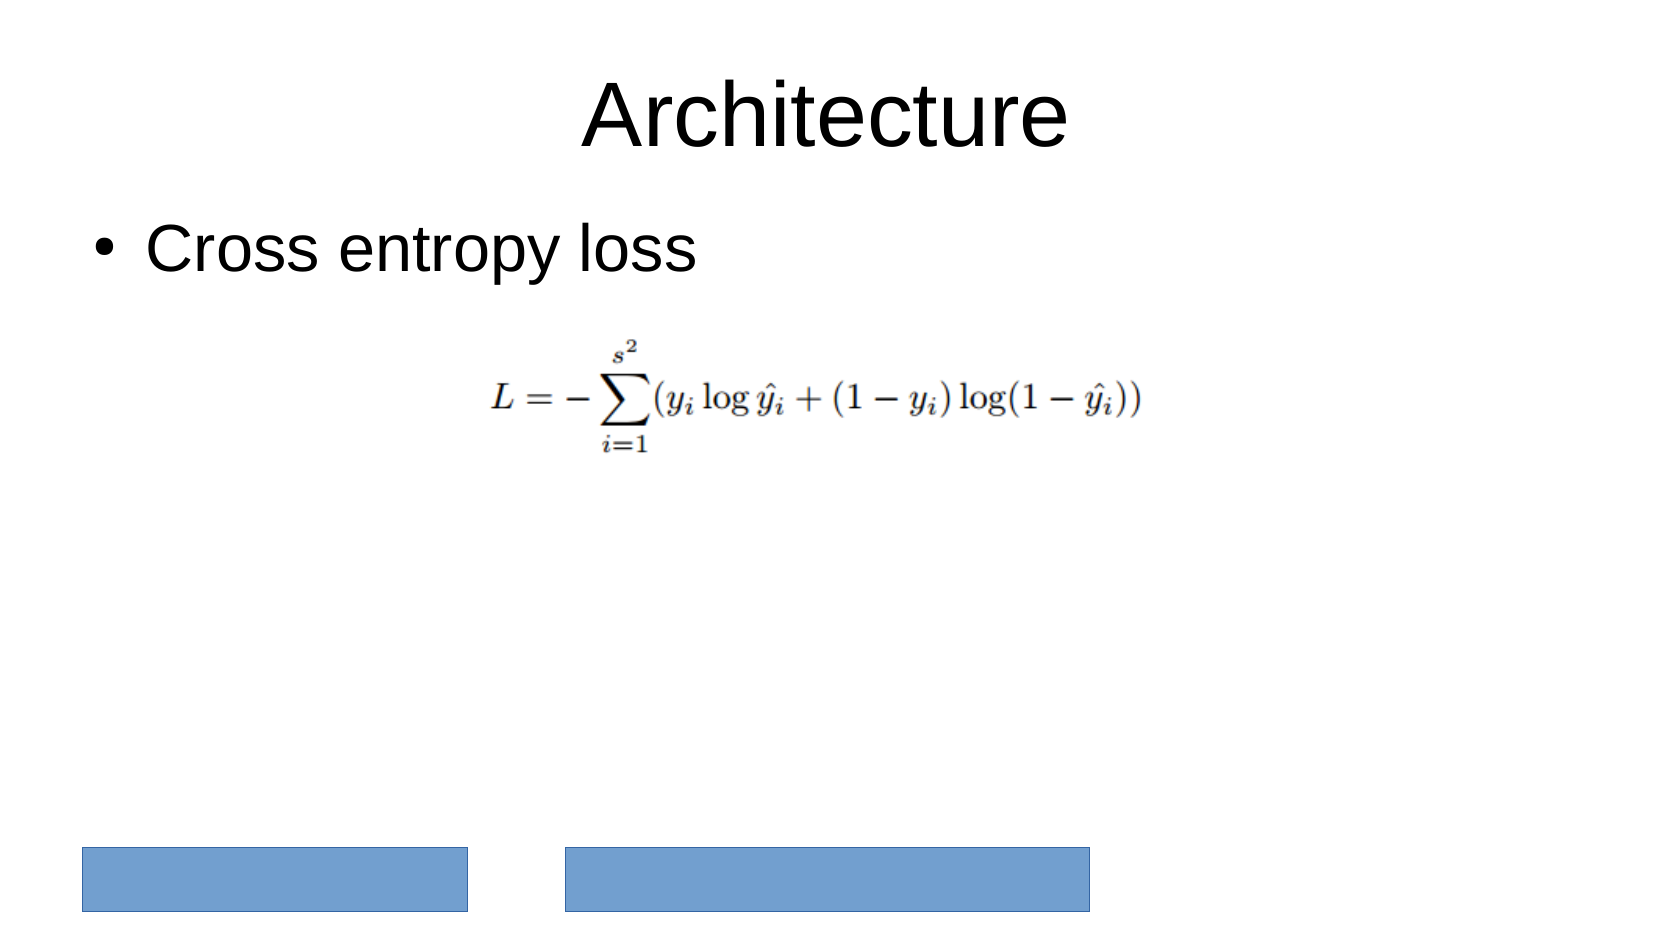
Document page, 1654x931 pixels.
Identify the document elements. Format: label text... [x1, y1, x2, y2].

title Architecture [82, 37, 1571, 193]
list Cross entropy loss [75, 210, 1564, 751]
picture [465, 324, 1187, 466]
